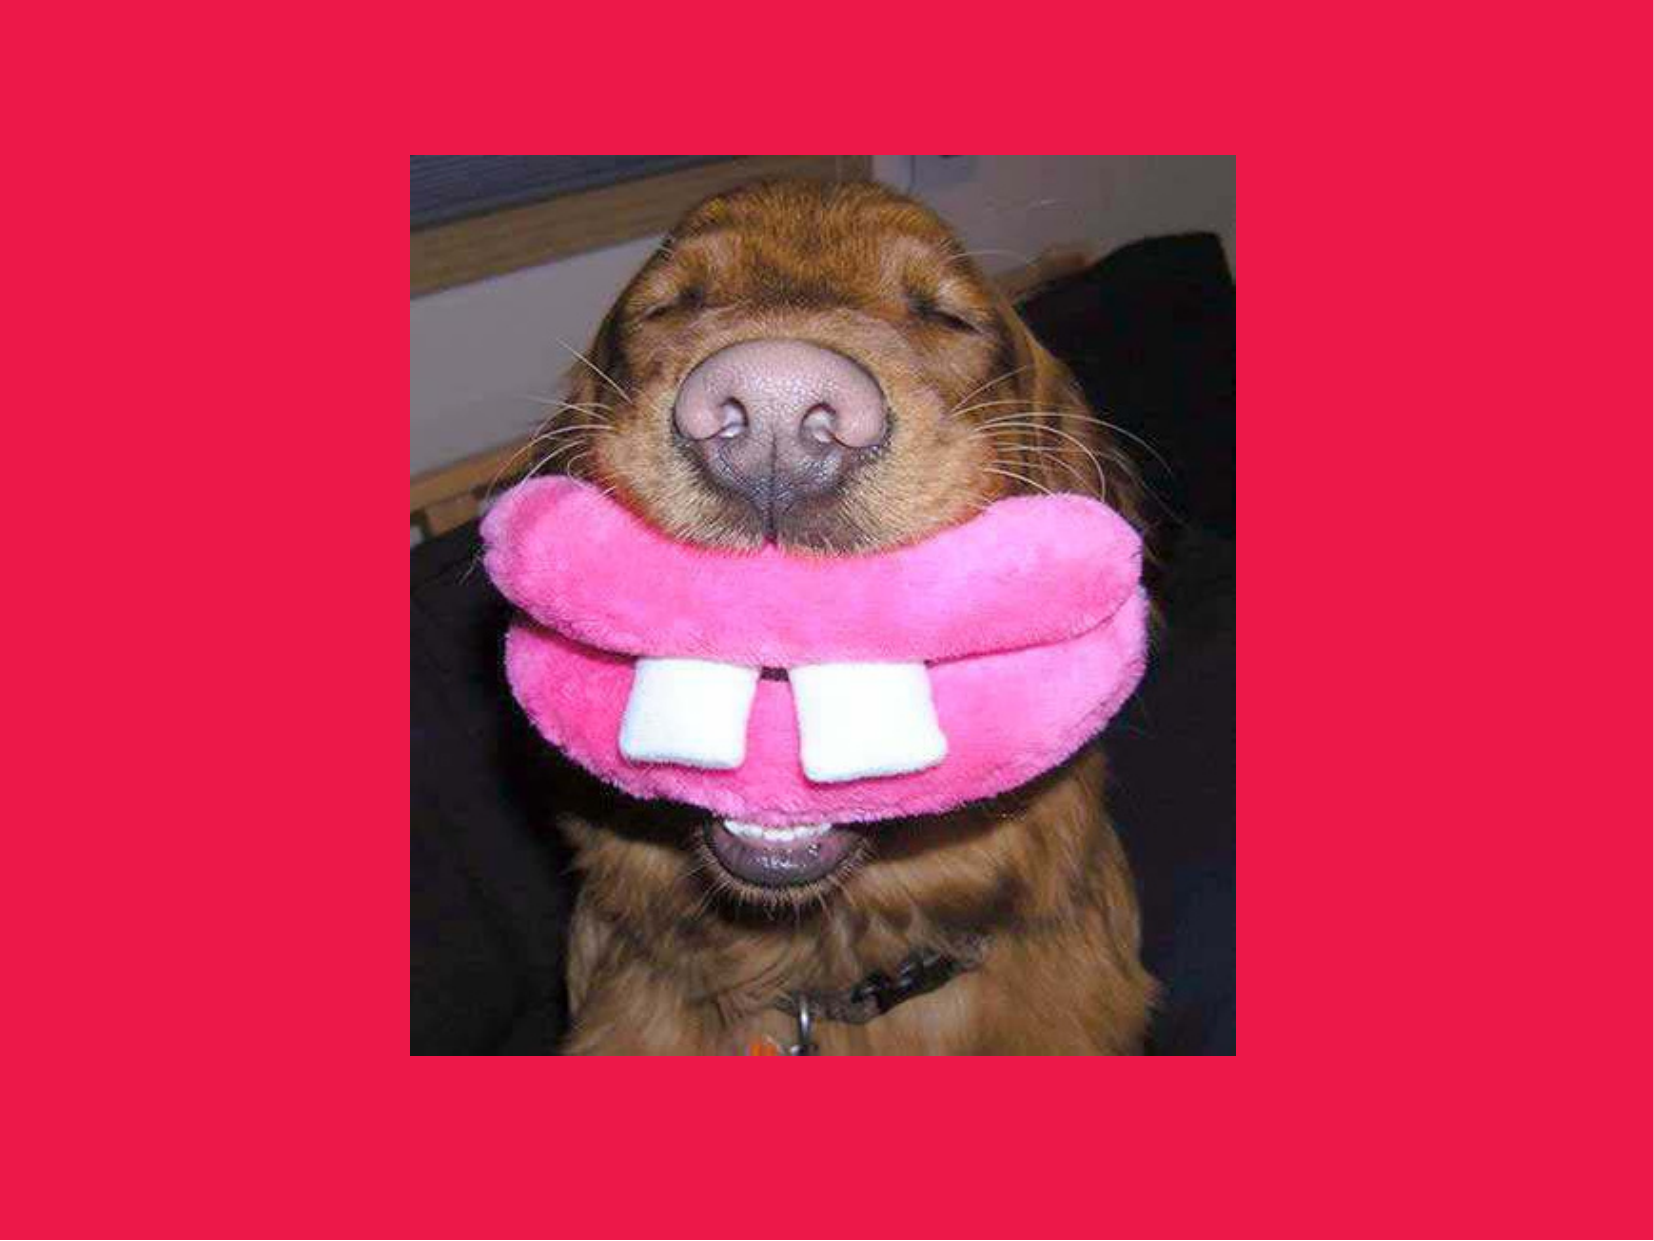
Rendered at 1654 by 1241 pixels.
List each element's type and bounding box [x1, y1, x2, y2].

picture [410, 155, 1236, 1056]
